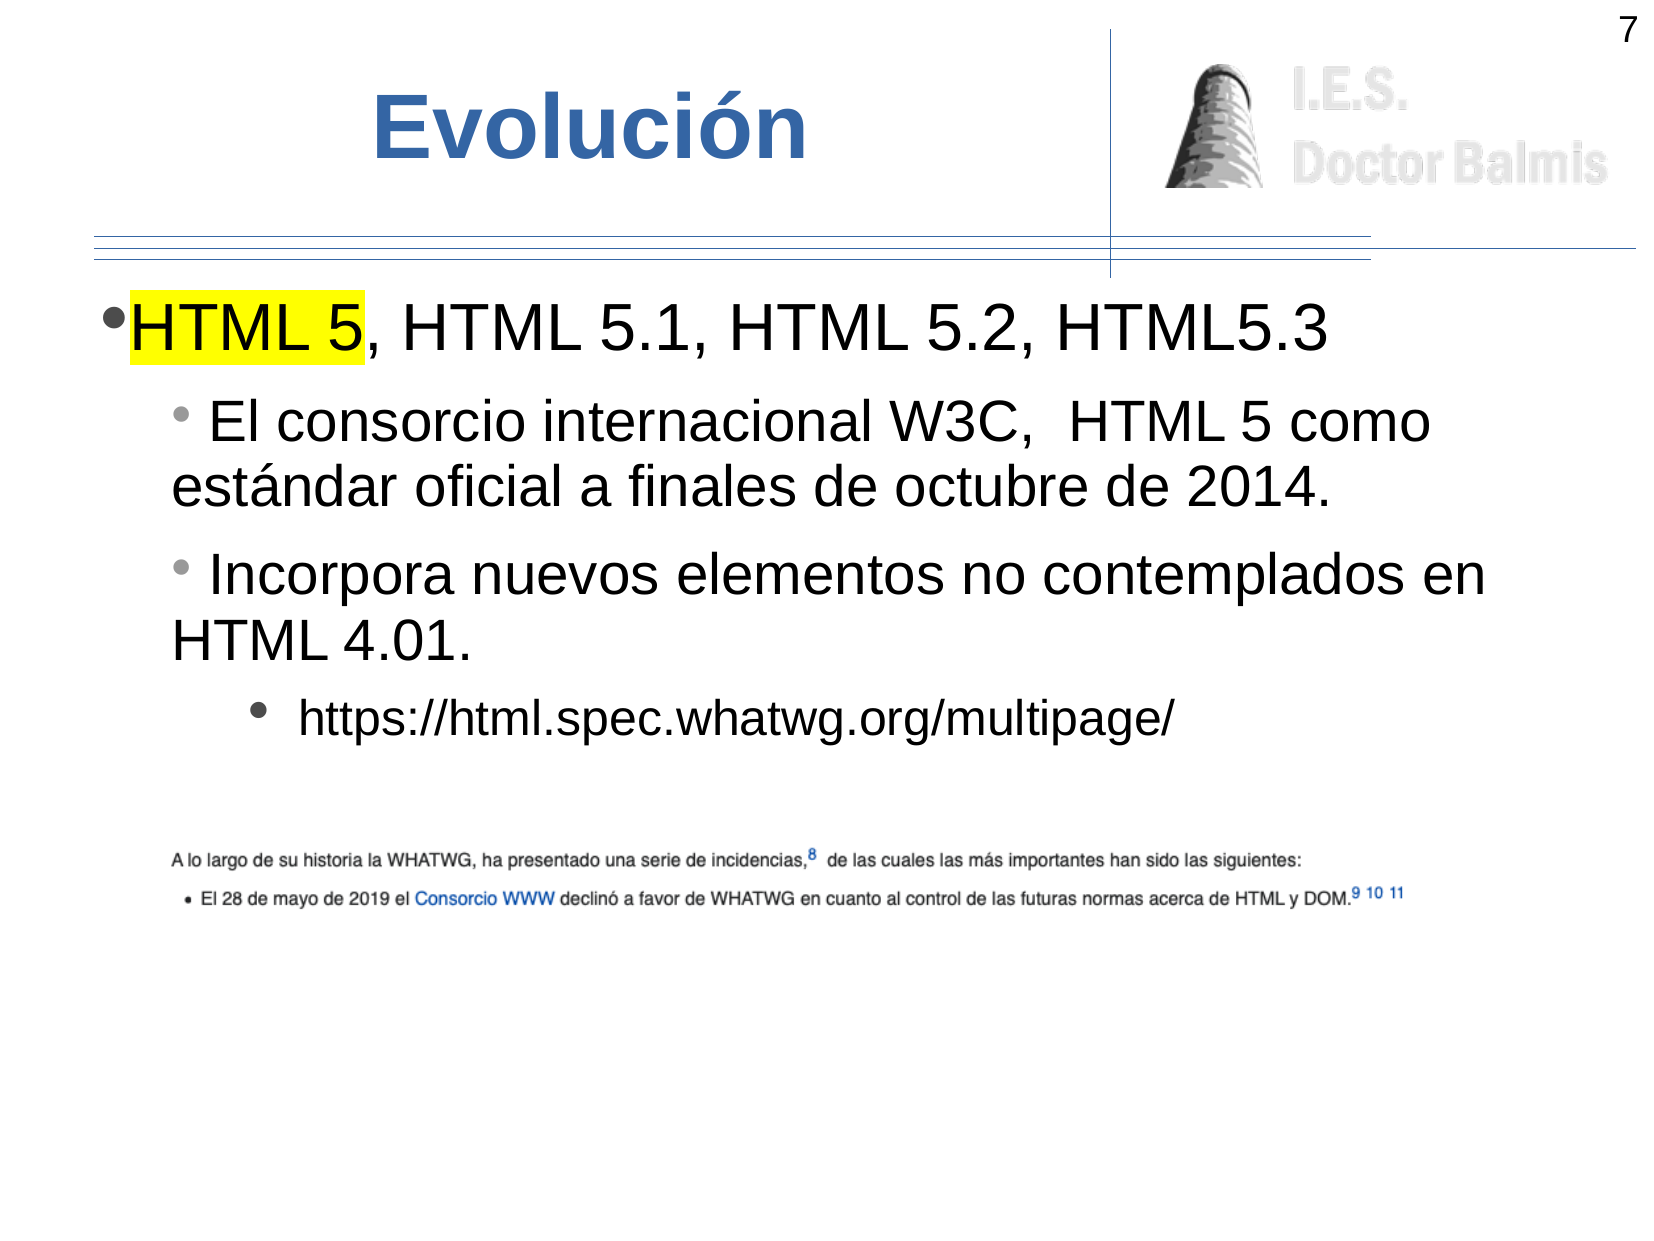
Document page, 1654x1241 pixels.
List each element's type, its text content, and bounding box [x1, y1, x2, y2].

picture [1133, 64, 1619, 188]
title Evolución [118, 23, 1063, 231]
list HTML 5, HTML 5.1, HTML 5.2, HTML5.3 El consorcio internacional W3C, HTML 5 como estándar oficial a finales de octubre de 2014. Incorpora nuevos elementos no contemplados en HTML 4.01. https://html.spec.whatwg.org/multipage/ [82, 290, 1571, 1010]
picture [153, 840, 1472, 945]
